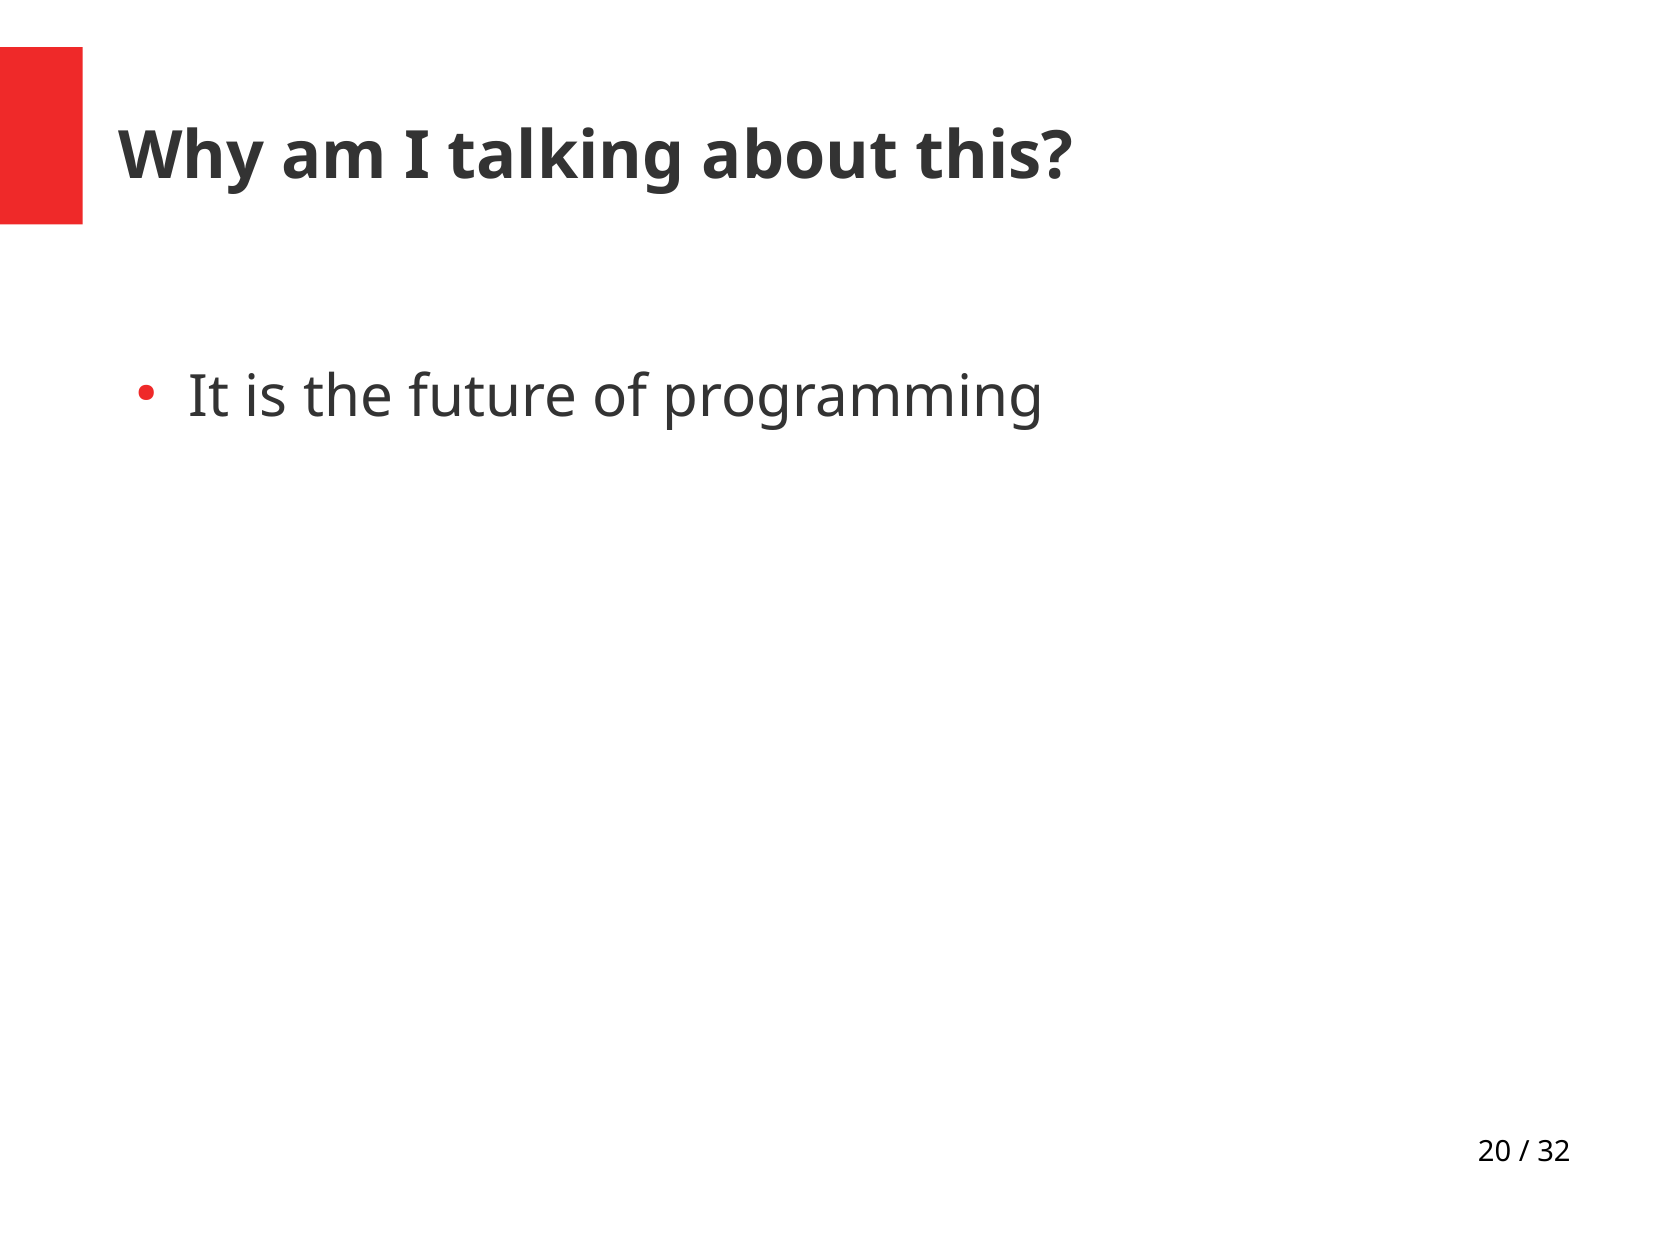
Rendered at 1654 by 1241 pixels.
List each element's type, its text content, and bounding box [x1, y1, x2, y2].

list It is the future of programming [118, 354, 1536, 1074]
title Why am I talking about this? [118, 49, 1571, 257]
